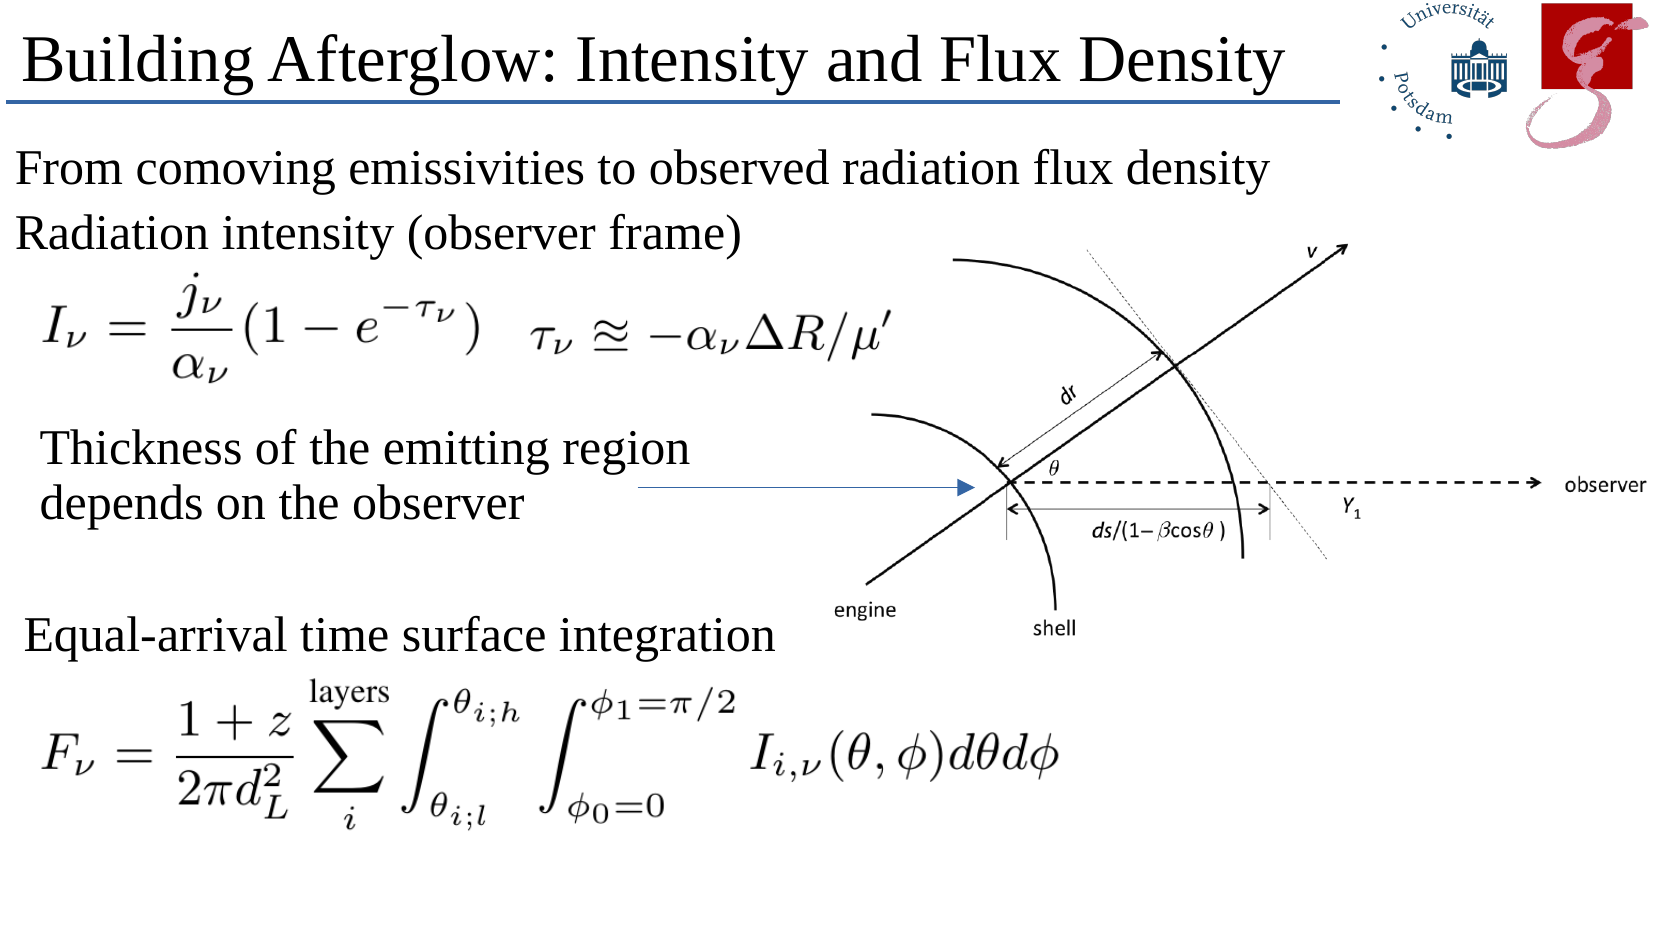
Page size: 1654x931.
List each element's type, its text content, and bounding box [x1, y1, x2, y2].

text_box From comoving emissivities to observed radiation flux density [0, 132, 1275, 198]
picture [37, 263, 488, 391]
text_box Radiation intensity (observer frame) [0, 198, 757, 263]
picture [37, 674, 1068, 839]
picture [1375, 0, 1654, 154]
text_box Thickness of the emitting region depends on the observer [24, 412, 716, 528]
title Building Afterglow: Intensity and Flux Density [20, 0, 1375, 118]
picture [525, 226, 1651, 638]
text_box Equal-arrival time surface integration [8, 600, 788, 665]
